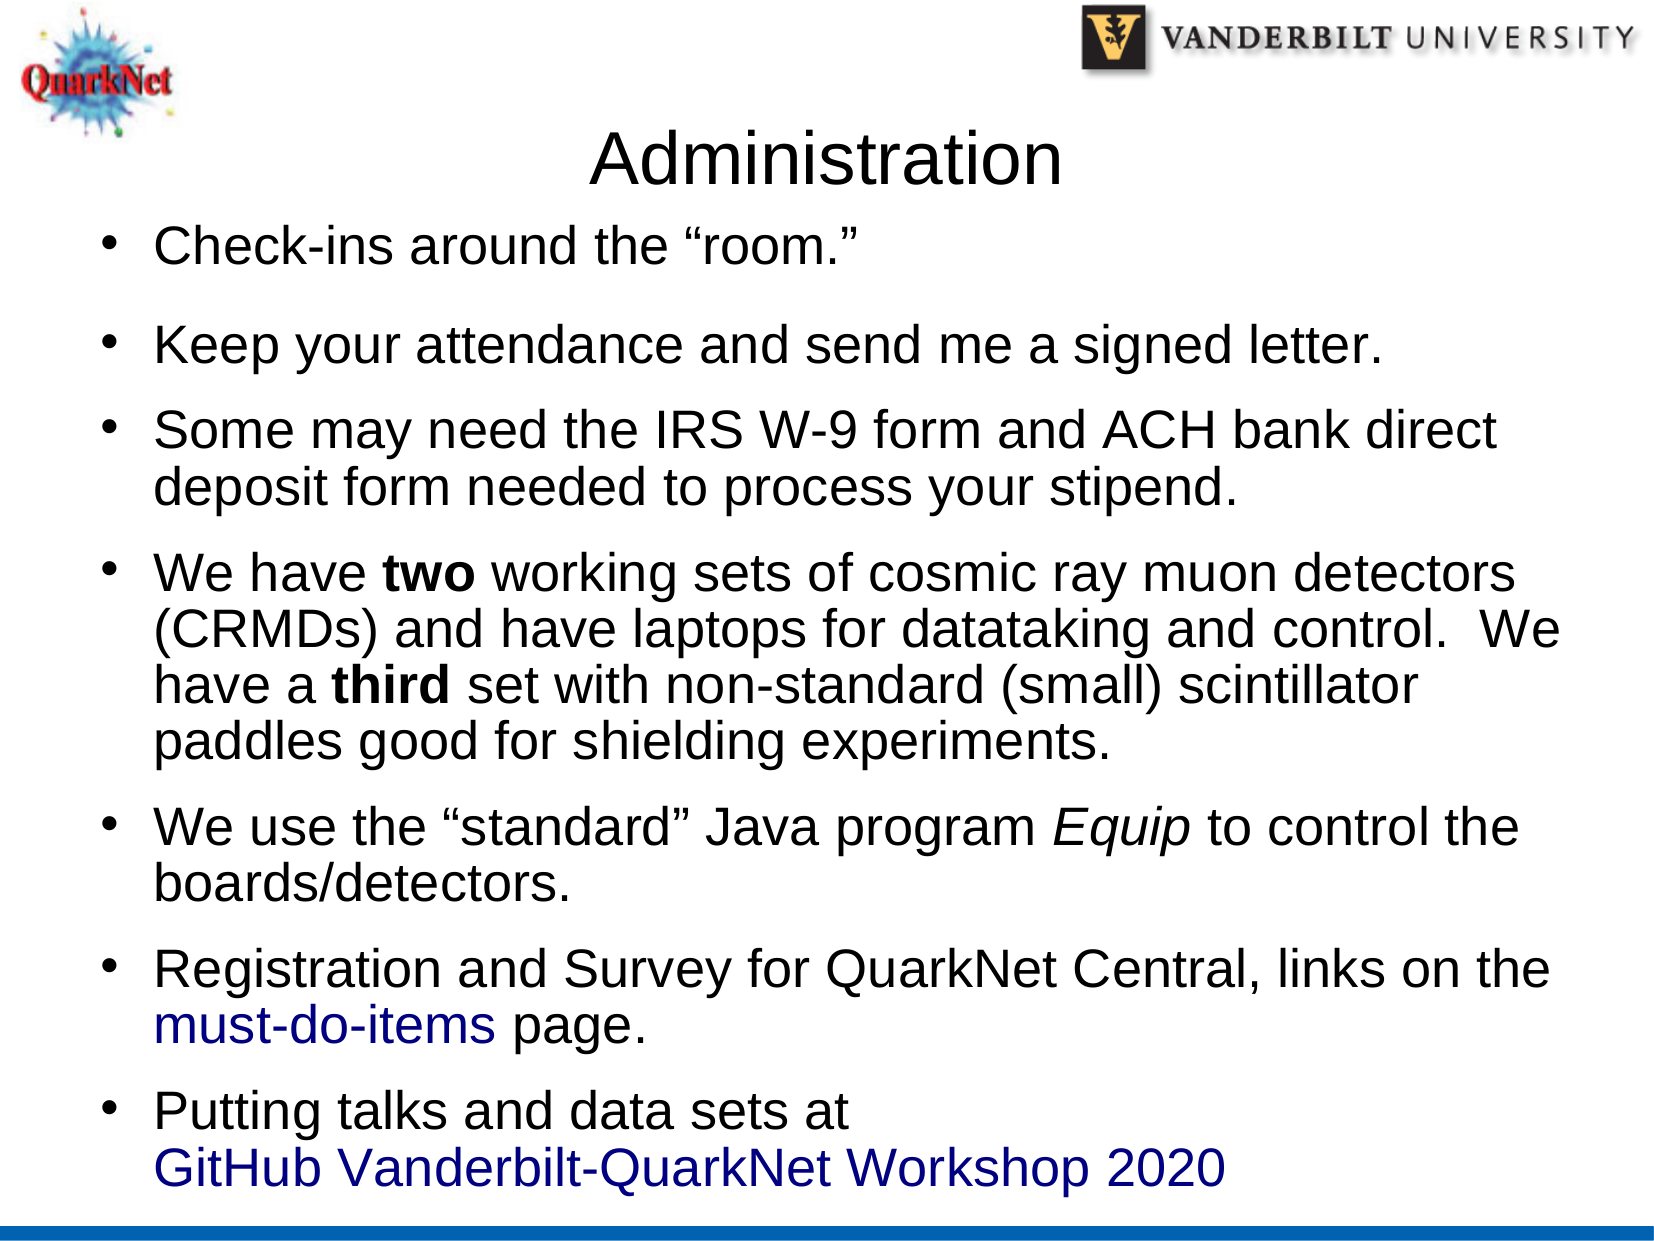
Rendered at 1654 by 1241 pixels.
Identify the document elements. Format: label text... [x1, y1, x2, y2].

picture [1078, 1, 1649, 85]
picture [4, 1, 188, 152]
title Administration [121, 77, 1534, 219]
list Check-ins around the “room.” Keep your attendance and send me a signed letter. Some may need the IRS W-9 form and ACH bank direct deposit form needed to process your stipend. We have two working sets of cosmic ray muon detectors (CRMDs) and have laptops for datataking and control. We have a third set with non-standard (small) scintillator paddles good for shielding experiments. We use the “standard” Java program Equip to control the boards/detectors. Registration and Survey for QuarkNet Central, links on the must-do-items page. Putting talks and data sets at GitHub Vanderbilt-QuarkNet Workshop 2020 [82, 219, 1571, 1198]
